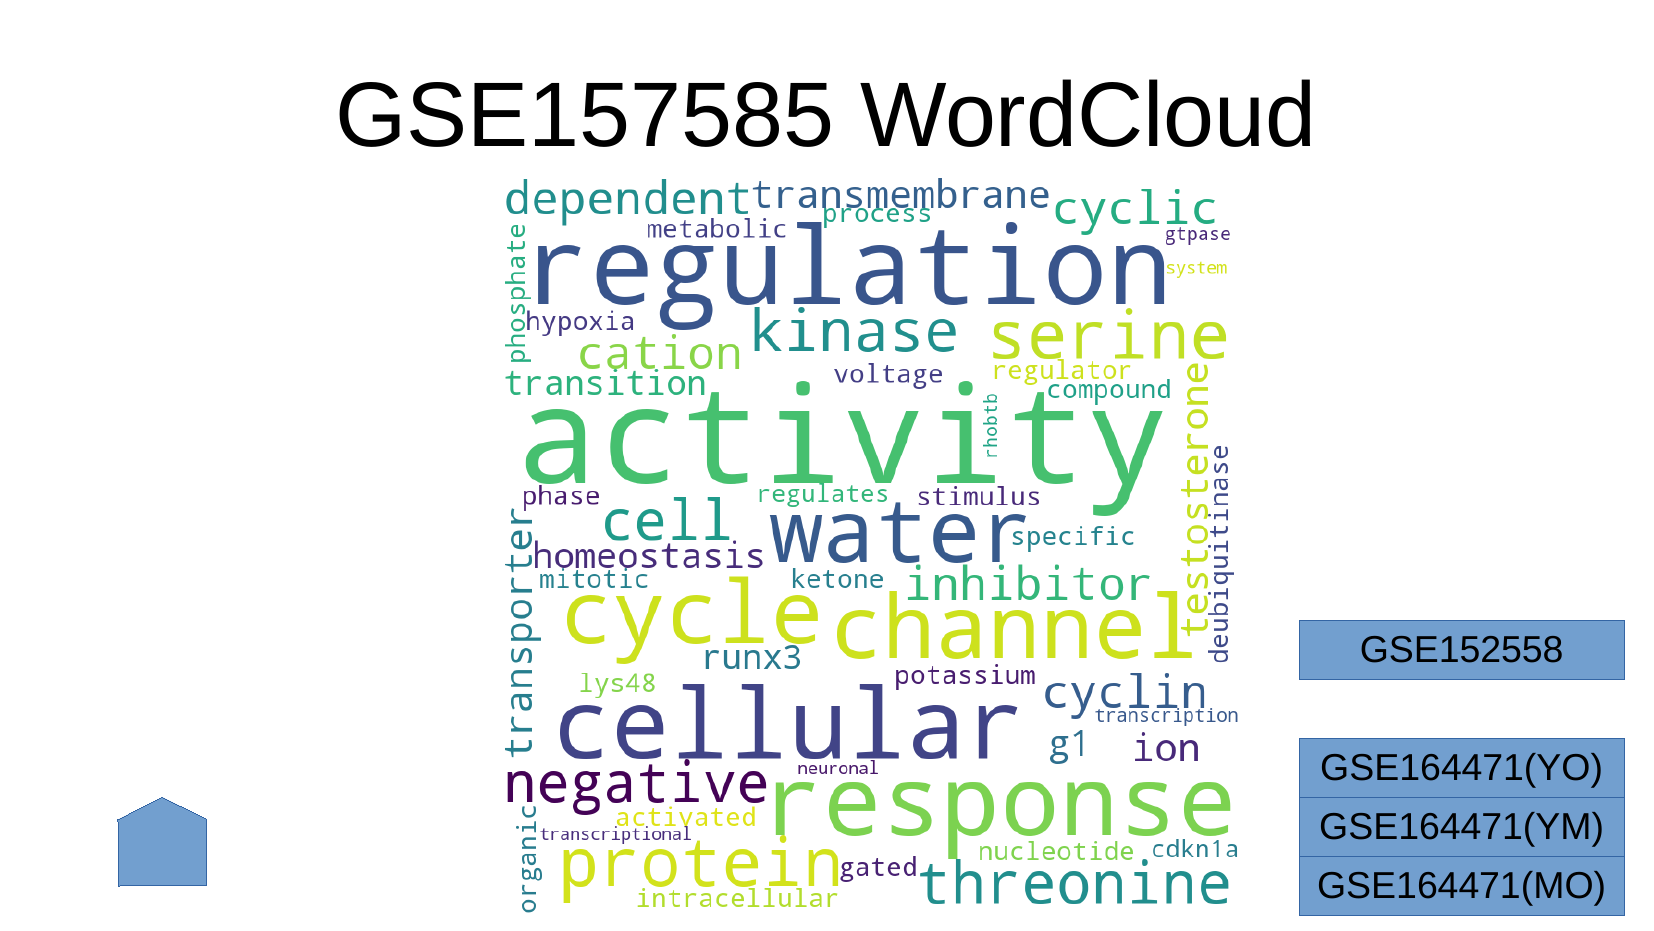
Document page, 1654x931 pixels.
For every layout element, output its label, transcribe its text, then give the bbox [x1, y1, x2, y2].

text_box [117, 797, 207, 887]
picture [501, 193, 1241, 916]
title GSE157585 WordCloud [82, 37, 1571, 193]
text_box GSE164471(MO) [1299, 856, 1625, 916]
text_box GSE164471(YM) [1299, 797, 1625, 856]
text_box GSE152558 [1299, 620, 1625, 680]
text_box GSE164471(YO) [1299, 738, 1625, 797]
